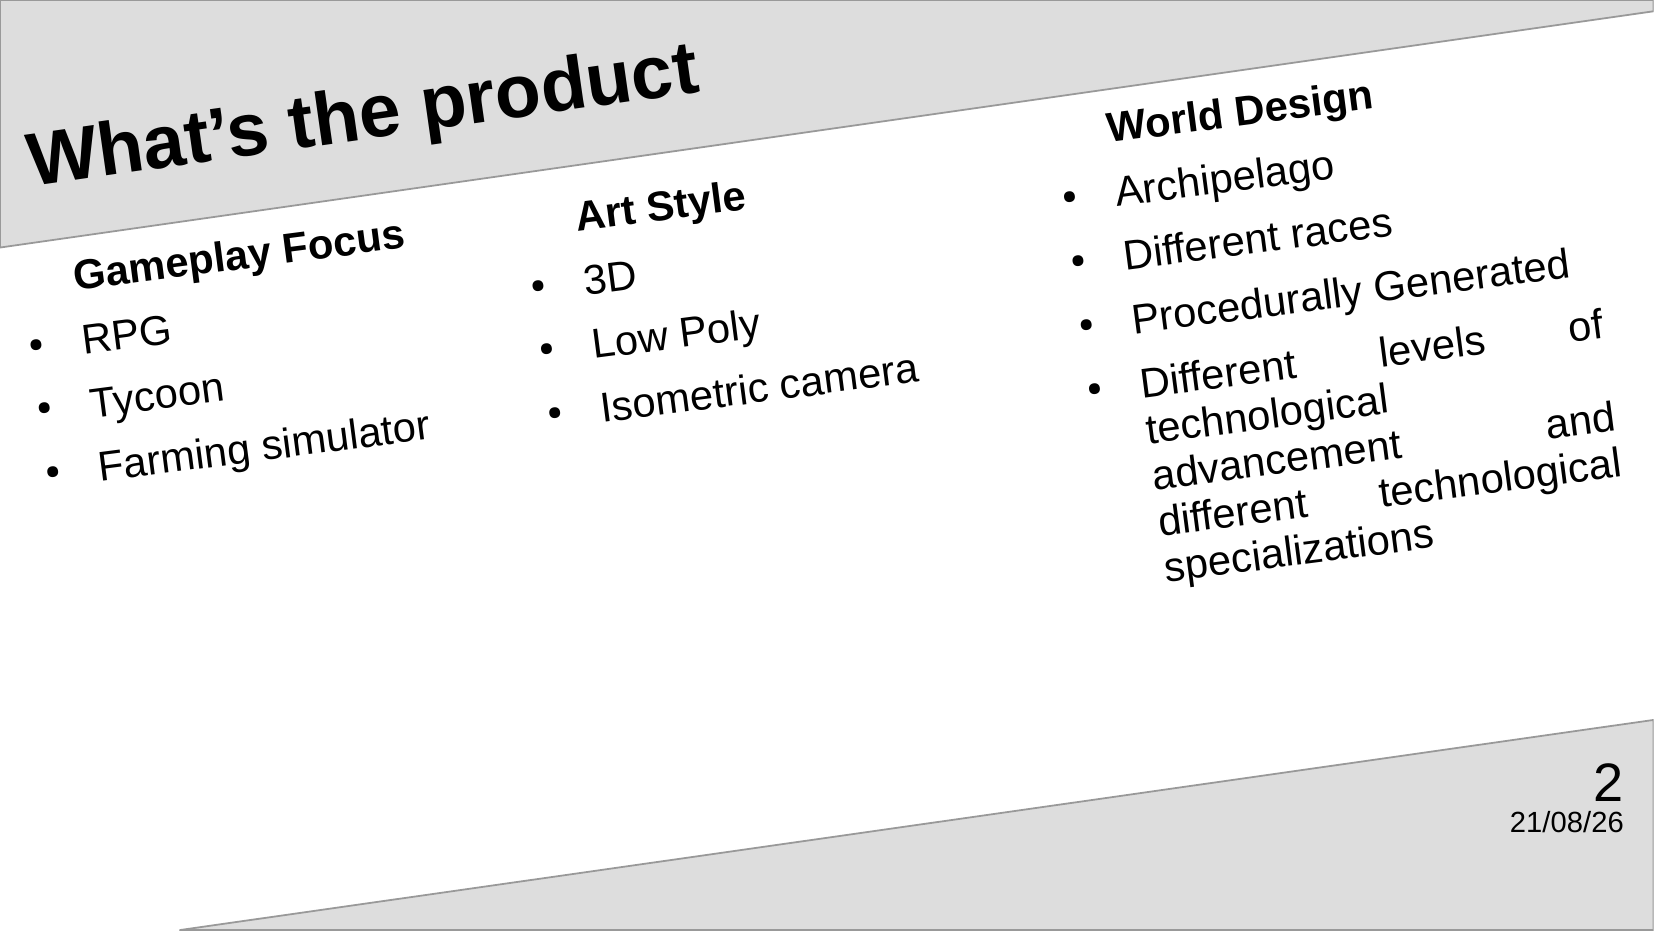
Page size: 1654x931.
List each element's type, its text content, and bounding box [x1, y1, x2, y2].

list Art Style 3D Low Poly Isometric camera [501, 133, 1105, 739]
list World Design Archipelago Different races Procedurally Generated Different levels of technological advancement and different technological specializations [1033, 45, 1637, 650]
title What’s the product [16, 0, 1501, 239]
list Gameplay Focus RPG Tycoon Farming simulator [0, 201, 537, 798]
